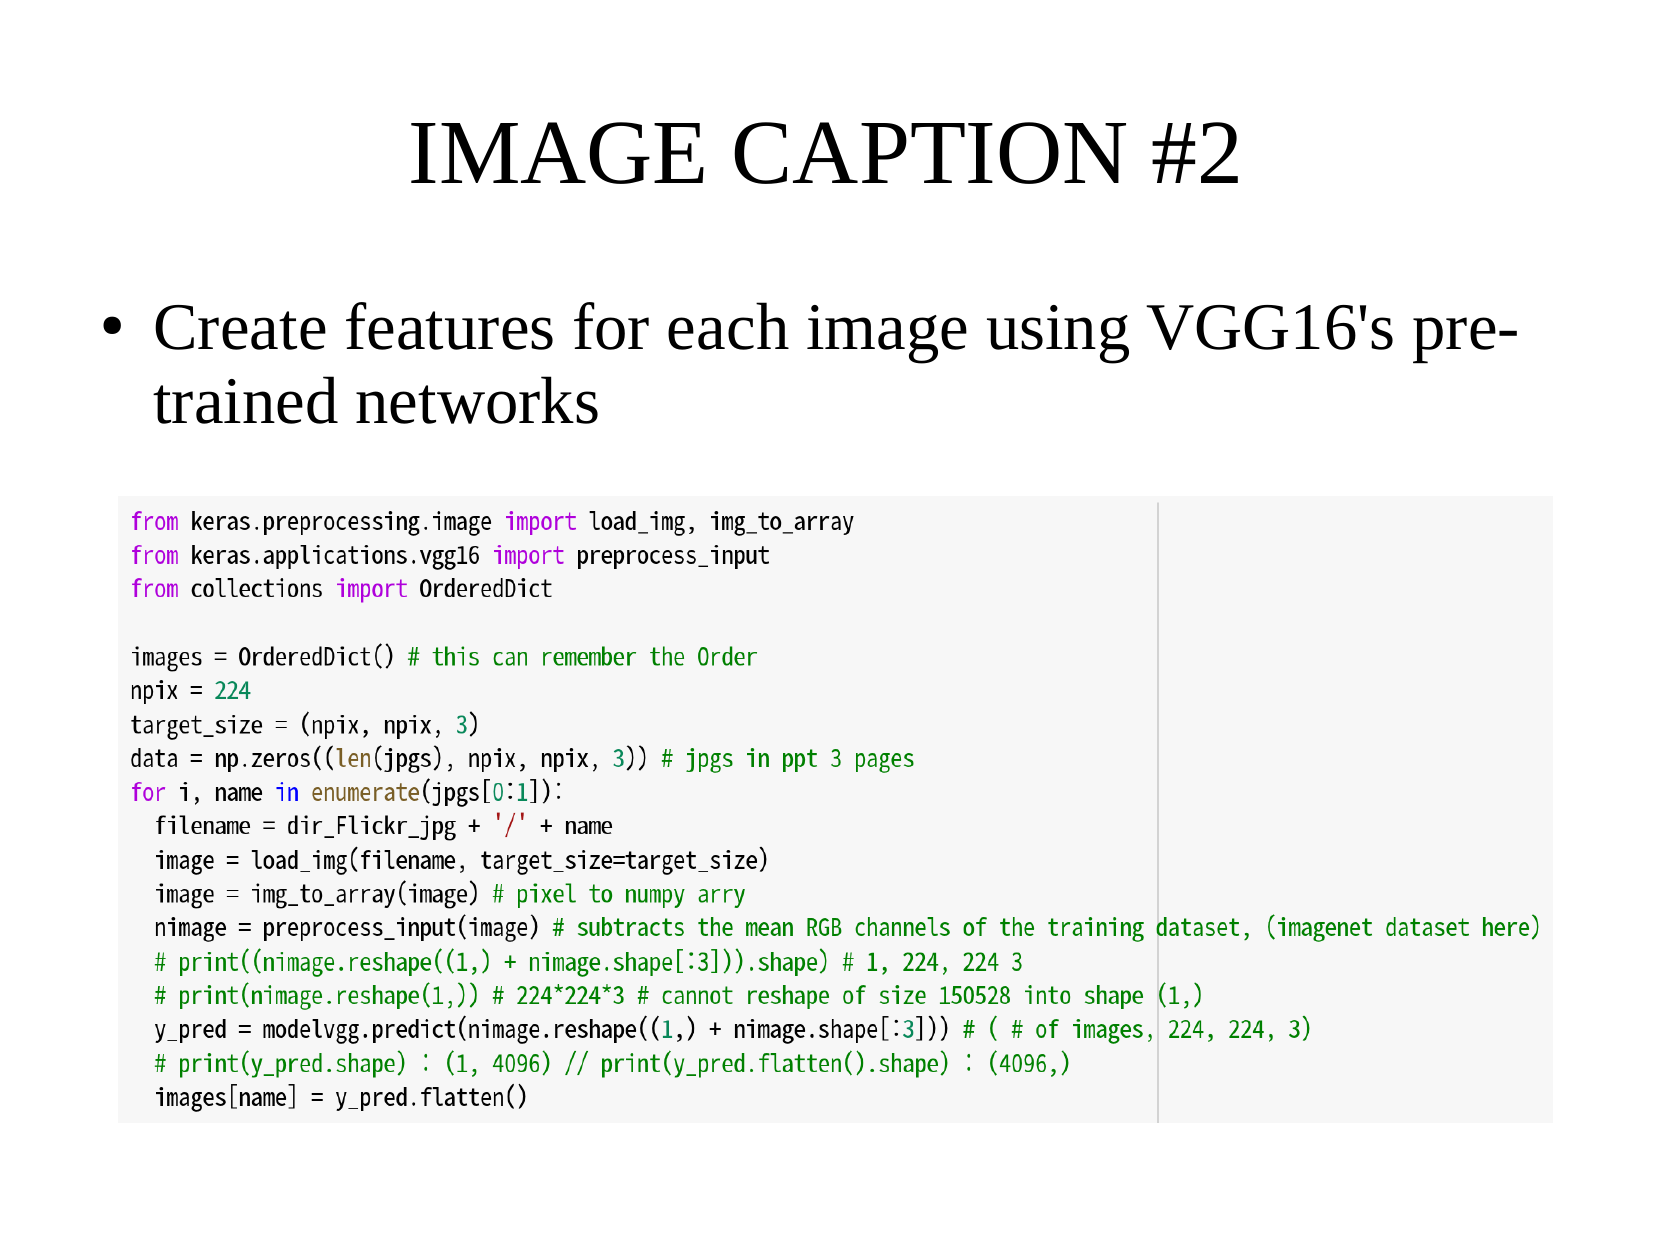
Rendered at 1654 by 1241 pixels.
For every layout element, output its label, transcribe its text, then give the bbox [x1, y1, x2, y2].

title IMAGE CAPTION #2 [82, 49, 1571, 257]
picture [118, 496, 1560, 1123]
list Create features for each image using VGG16's pre-trained networks [82, 290, 1571, 1010]
